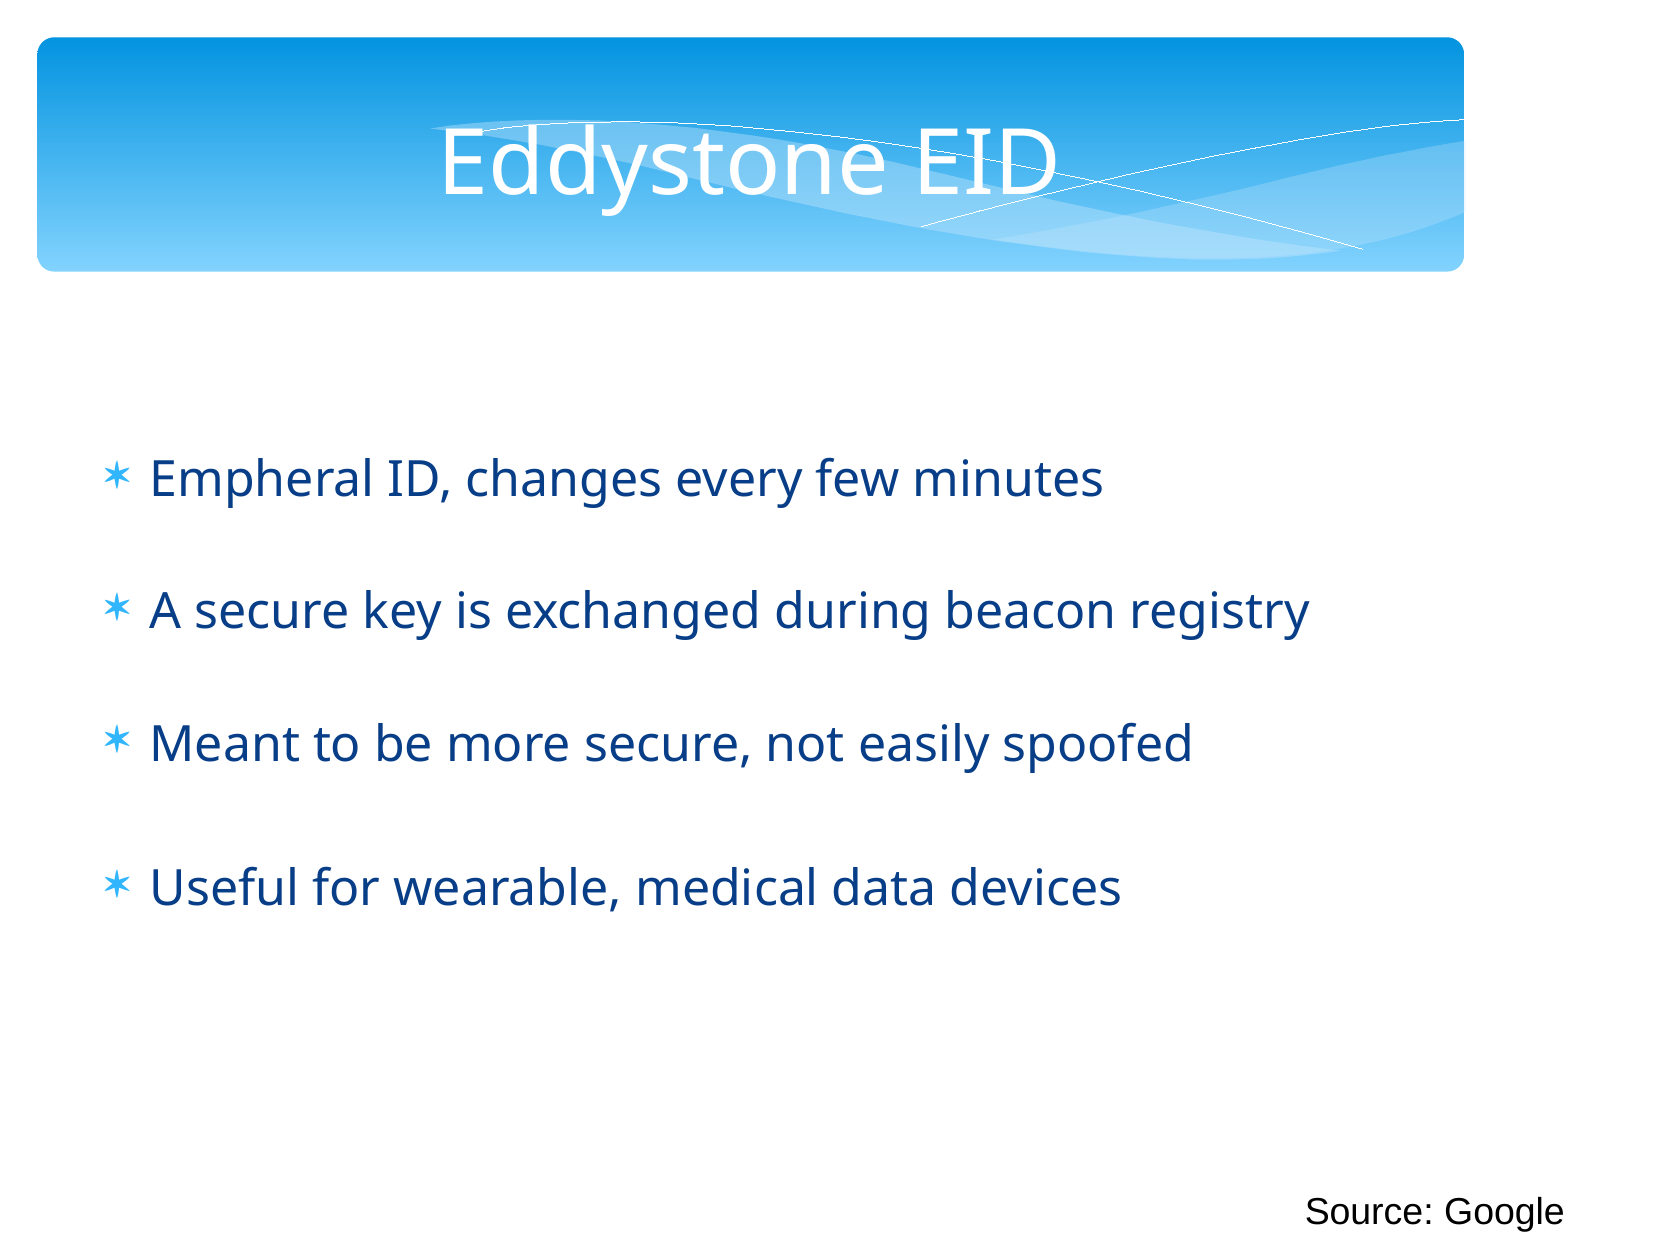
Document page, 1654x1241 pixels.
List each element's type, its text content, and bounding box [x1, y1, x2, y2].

text_box Source: Google [1290, 1183, 1654, 1241]
list Empheral ID, changes every few minutes A secure key is exchanged during beacon registry Meant to be more secure, not easily spoofed Useful for wearable, medical data devices [90, 438, 1471, 1005]
title Eddystone EID [74, 55, 1425, 261]
